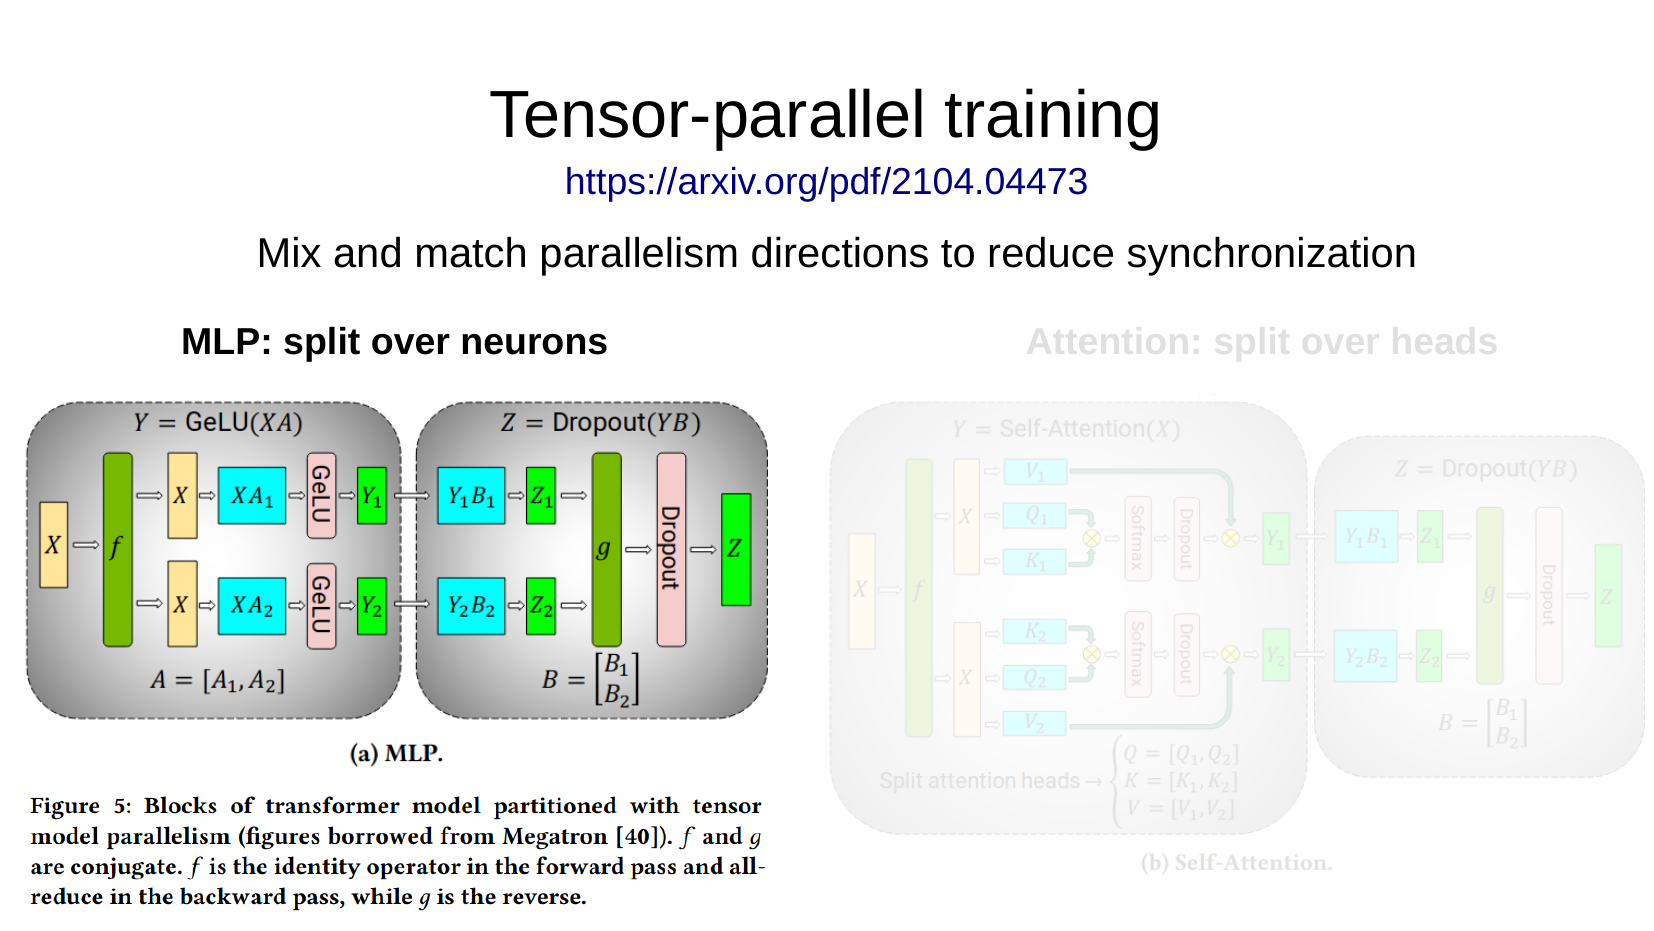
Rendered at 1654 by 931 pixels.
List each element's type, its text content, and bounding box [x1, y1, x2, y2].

picture [0, 384, 795, 771]
text_box [795, 300, 1654, 931]
text_box MLP: split over neurons [166, 312, 720, 370]
title Tensor-parallel training [82, 37, 1571, 193]
text_box Mix and match parallelism directions to reduce synchronization [27, 222, 1648, 331]
picture [24, 789, 770, 923]
text_box https://arxiv.org/pdf/2104.04473 [550, 153, 1104, 211]
